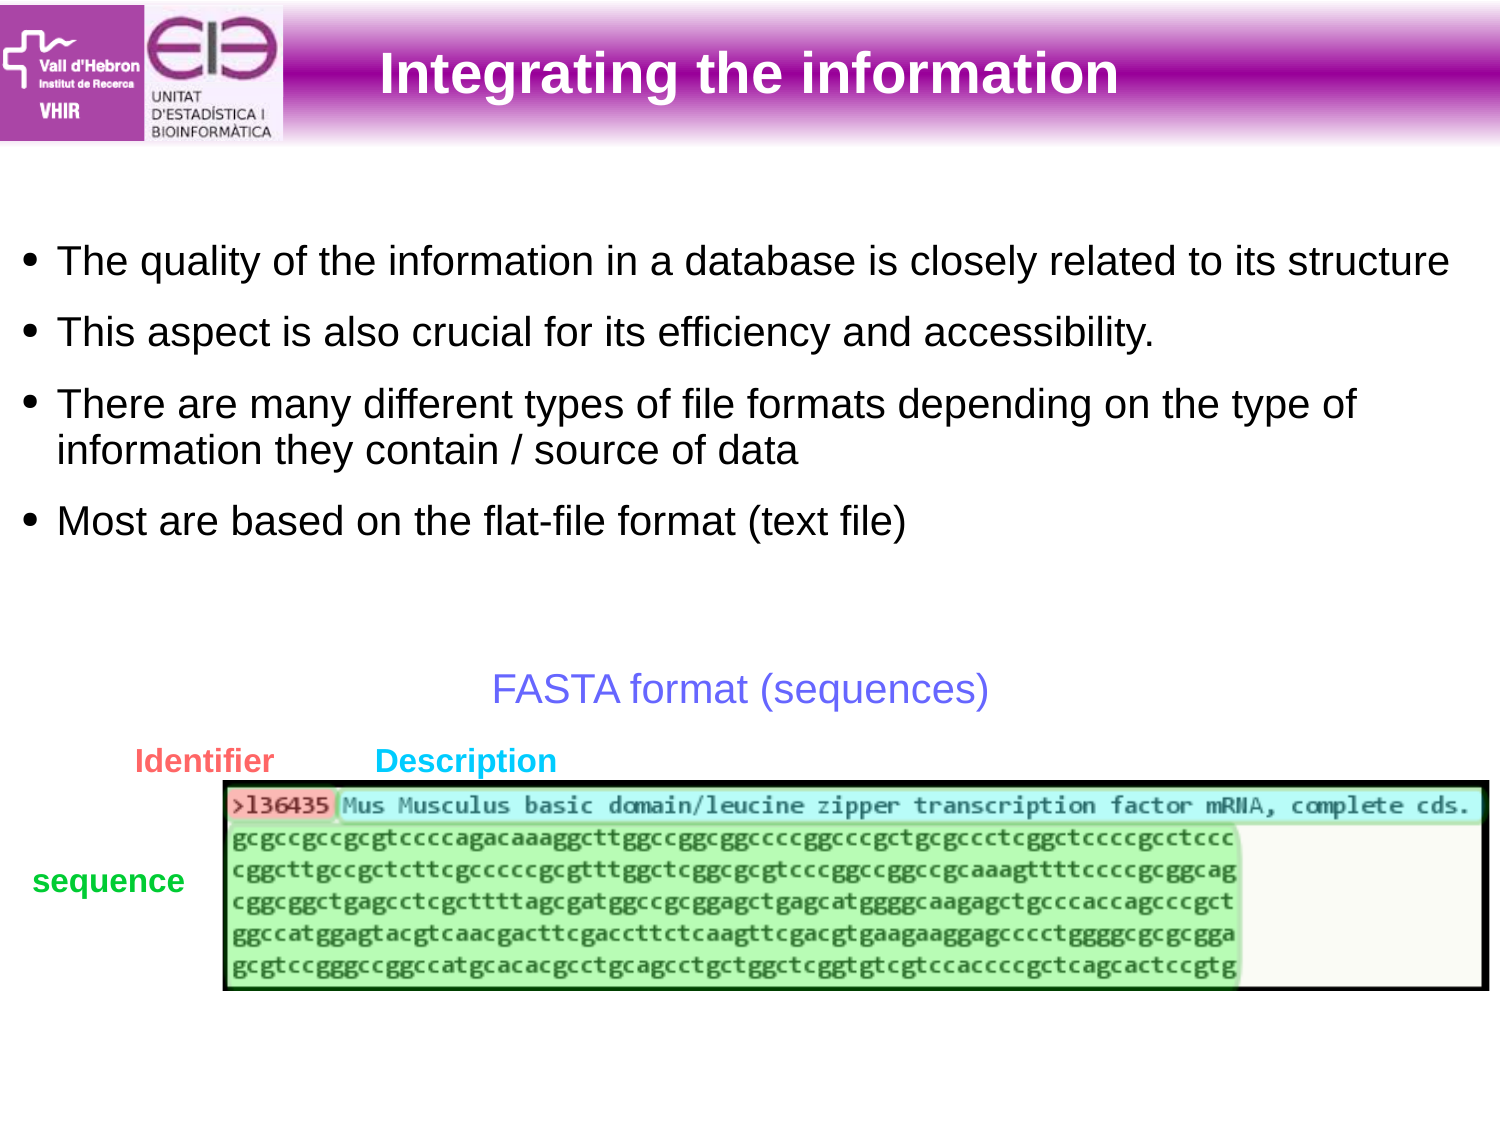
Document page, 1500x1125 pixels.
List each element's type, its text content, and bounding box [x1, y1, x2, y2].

picture [222, 780, 1490, 991]
text_box FASTA format (sequences) [81, 658, 1366, 721]
text_box Integrating the information [0, 0, 1500, 148]
text_box Description [360, 735, 631, 835]
text_box The quality of the information in a database is closely related to its structure This aspect is also crucial for its efficiency and accessibility. There are many different types of file formats depending on the type of information they contain / source of data Most are based on the flat-file format (text file) [6, 230, 1500, 554]
text_box Identifier [120, 735, 360, 835]
text_box sequence [17, 855, 241, 957]
picture [0, 5, 284, 141]
